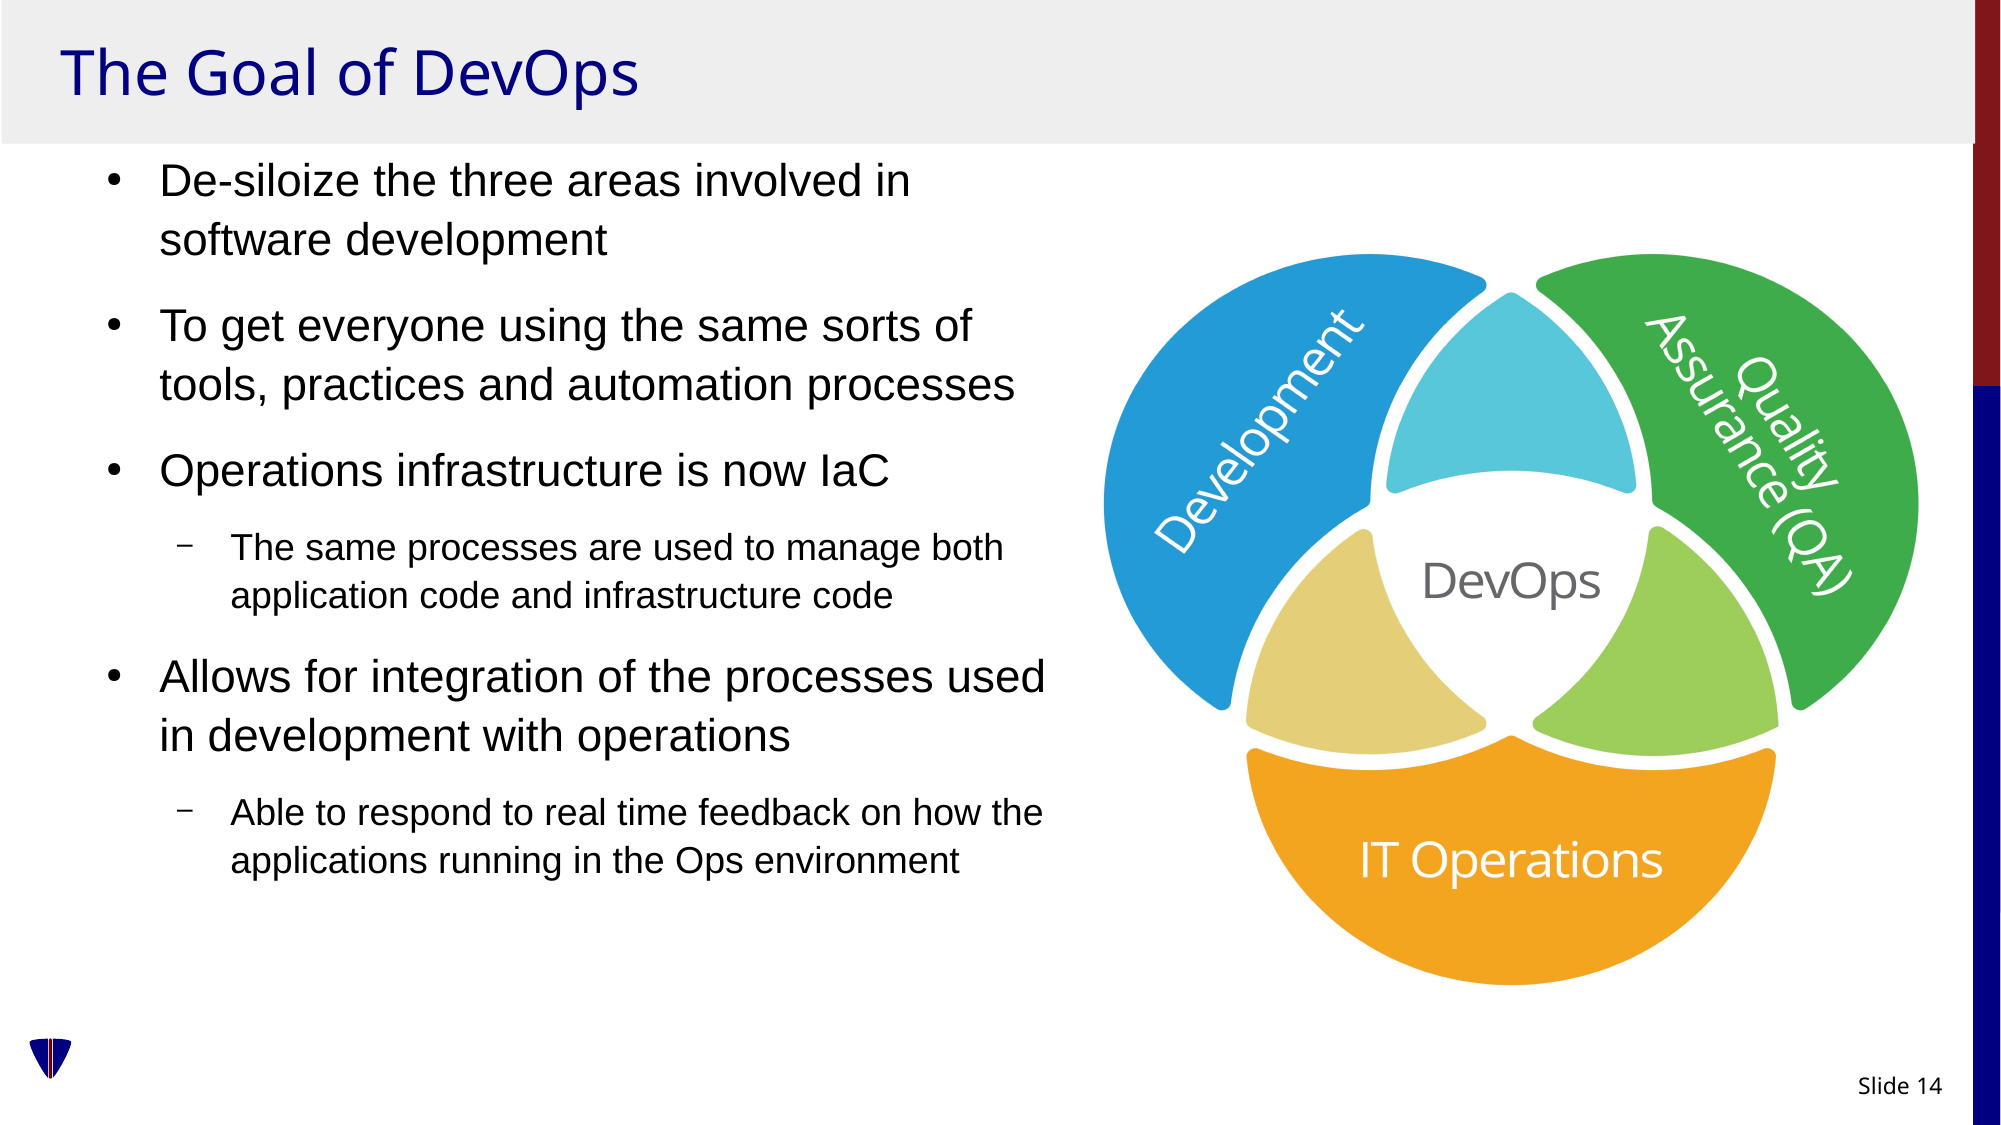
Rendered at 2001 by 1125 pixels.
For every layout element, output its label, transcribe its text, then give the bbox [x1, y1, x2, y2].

list De-siloize the three areas involved in software development To get everyone using the same sorts of tools, practices and automation processes Operations infrastructure is now IaC The same processes are used to manage both application code and infrastructure code Allows for integration of the processes used in development with operations Able to respond to real time feedback on how the applications running in the Ops environment [88, 147, 1063, 975]
picture [1092, 236, 1930, 999]
title The Goal of DevOps [1, 0, 1976, 144]
